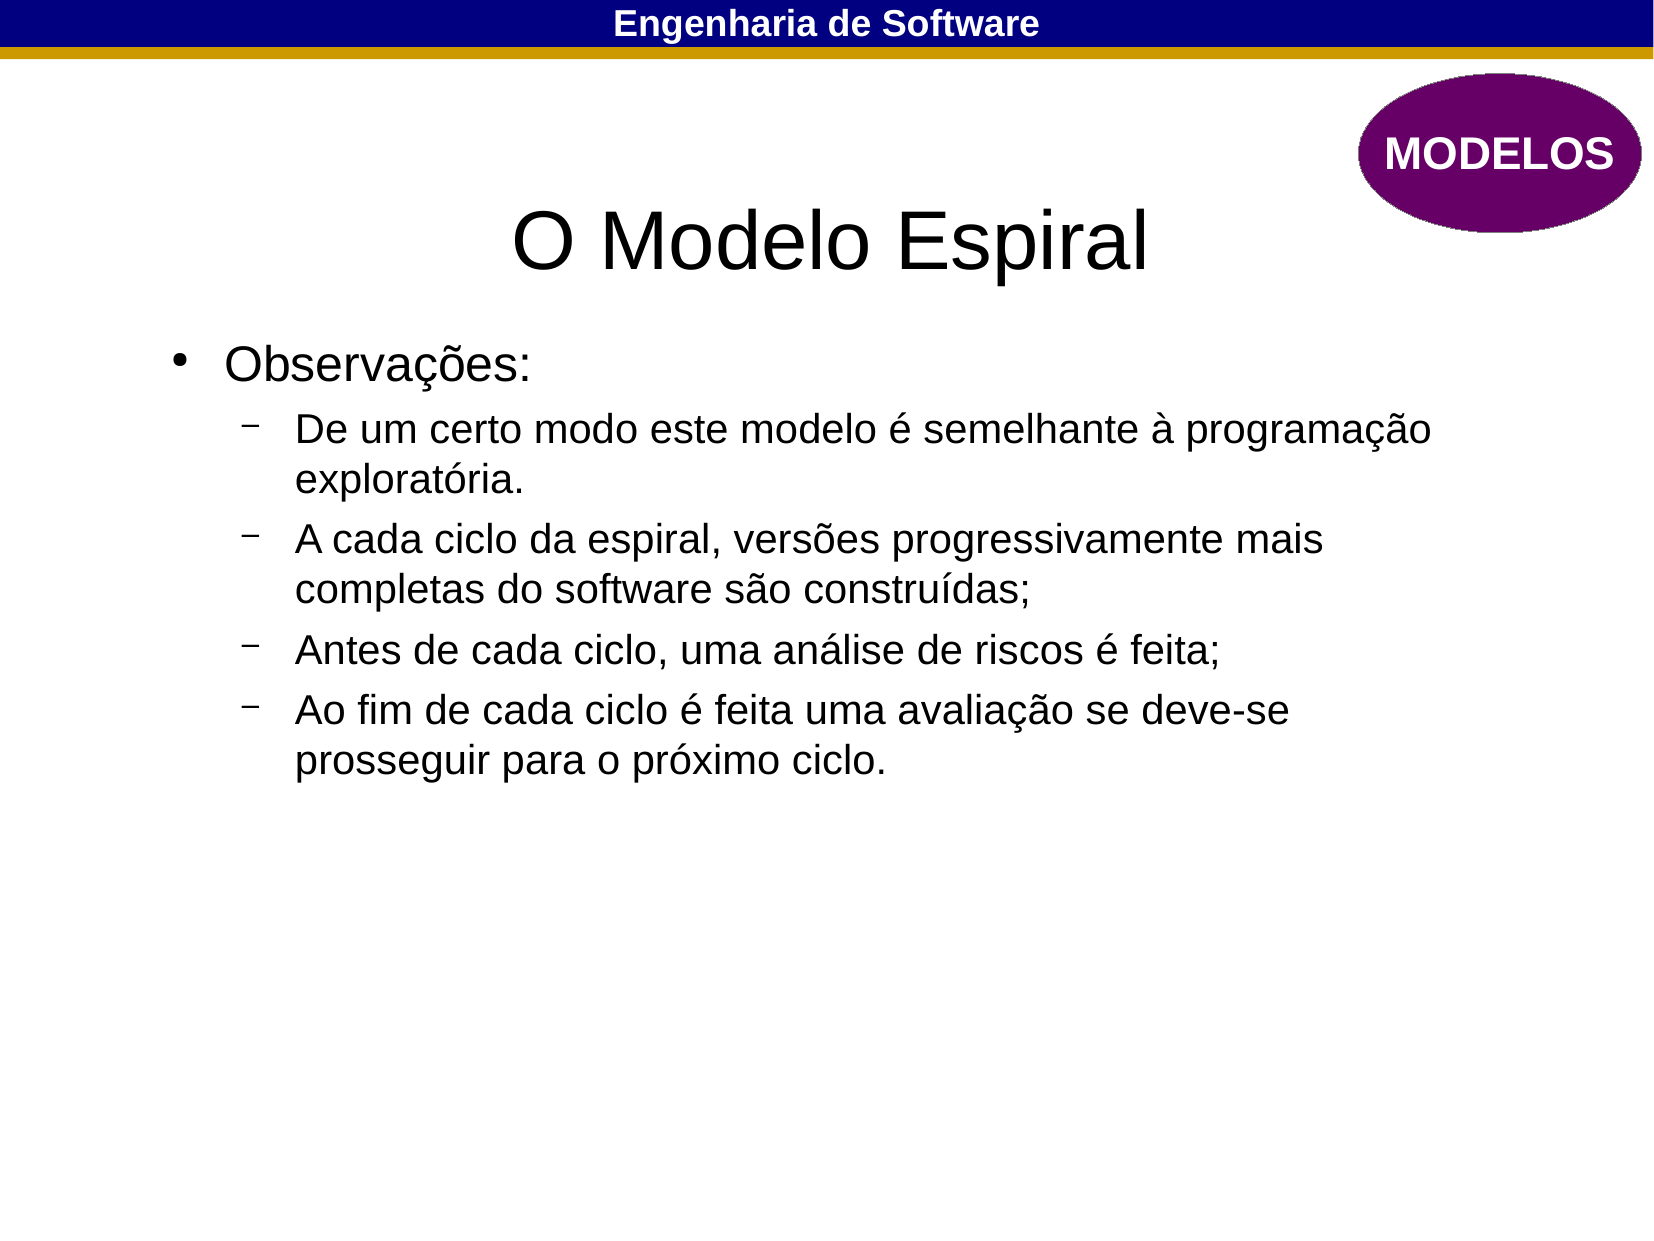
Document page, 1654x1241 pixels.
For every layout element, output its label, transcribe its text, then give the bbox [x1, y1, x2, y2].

text_box [0, 47, 1654, 60]
text_box Engenharia de Software [0, 0, 1654, 47]
text_box MODELOS [1385, 73, 1642, 233]
list Observações: De um certo modo este modelo é semelhante à programação exploratória. A cada ciclo da espiral, versões progressivamente mais completas do software são construídas; Antes de cada ciclo, uma análise de riscos é feita; Ao fim de cada ciclo é feita uma avaliação se deve-se prosseguir para o próximo ciclo. [138, 323, 1489, 1067]
title O Modelo Espiral [138, 106, 1489, 294]
